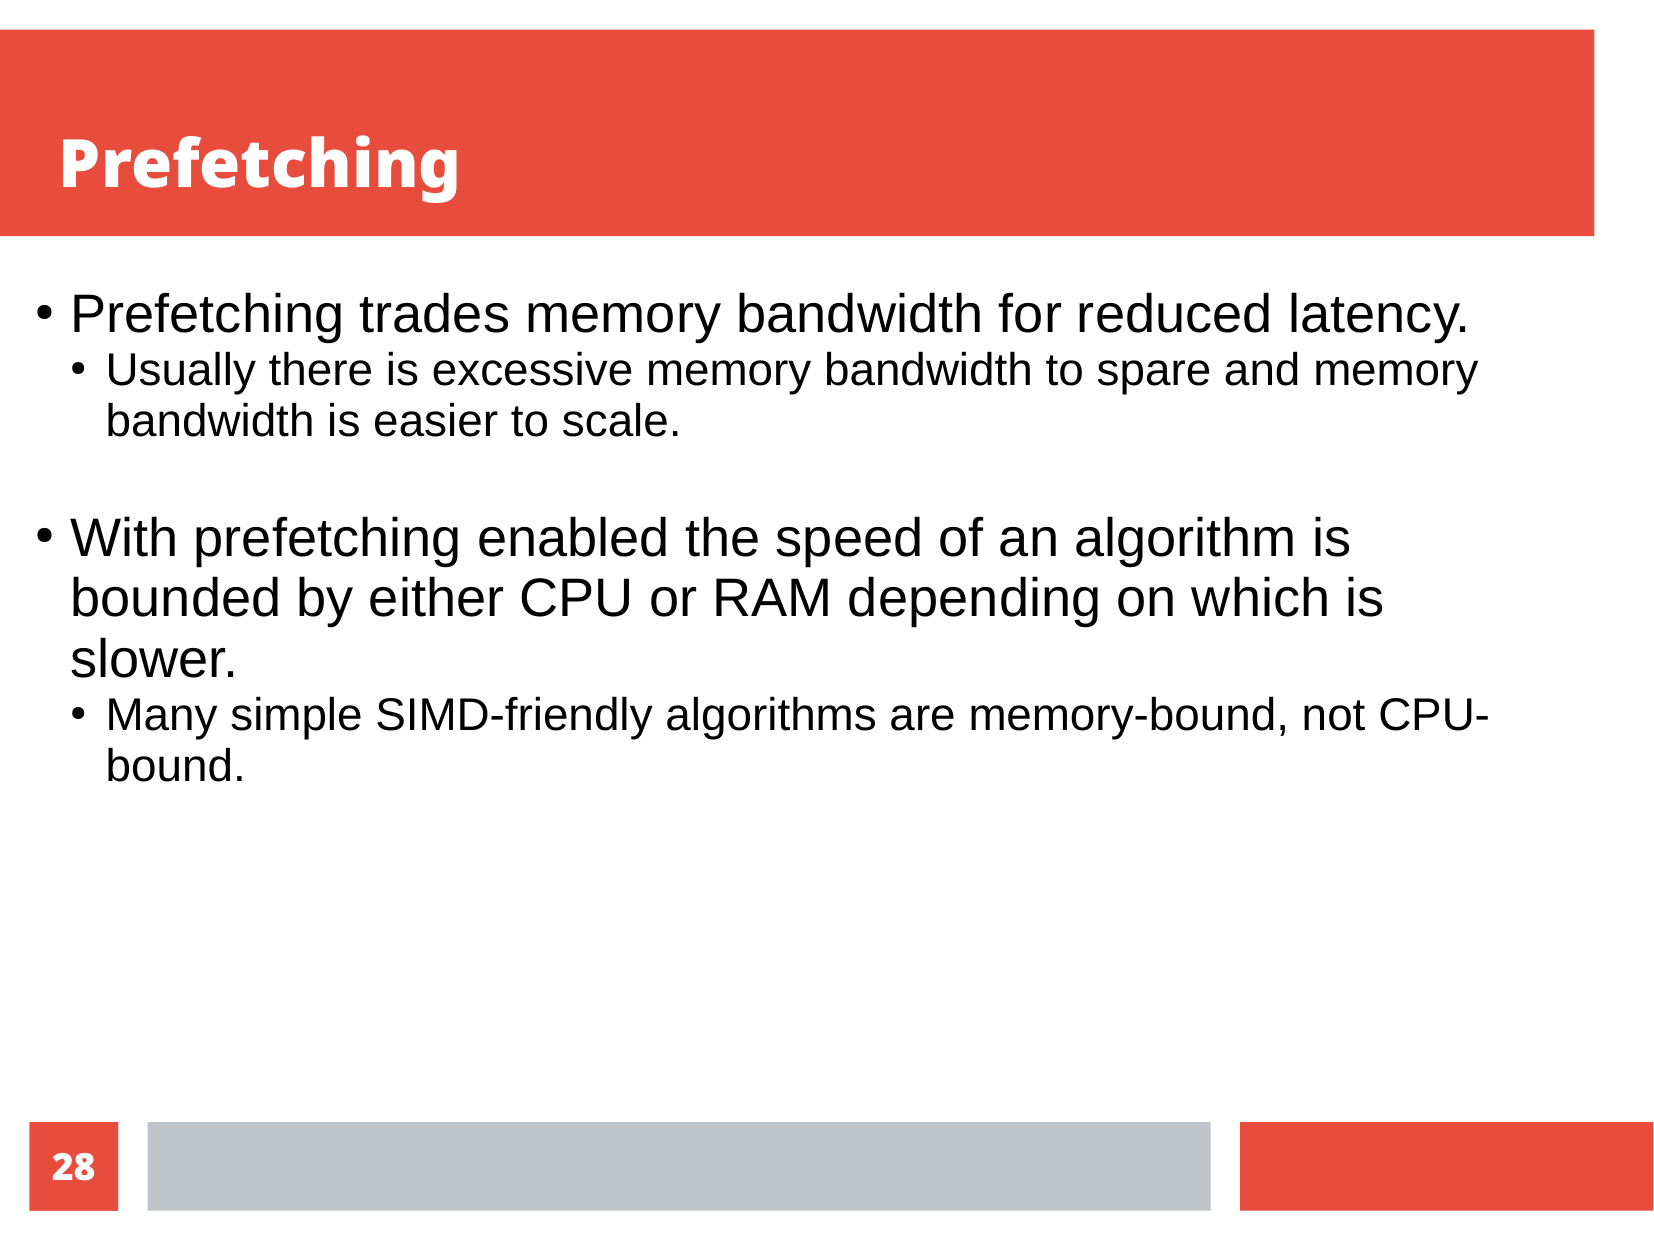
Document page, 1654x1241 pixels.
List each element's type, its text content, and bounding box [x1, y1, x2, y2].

text_box Prefetching trades memory bandwidth for reduced latency. Usually there is excessive memory bandwidth to spare and memory bandwidth is easier to scale. With prefetching enabled the speed of an algorithm is bounded by either CPU or RAM depending on which is slower. Many simple SIMD-friendly algorithms are memory-bound, not CPU-bound. [34, 283, 1559, 709]
title Prefetching [59, 59, 1595, 207]
